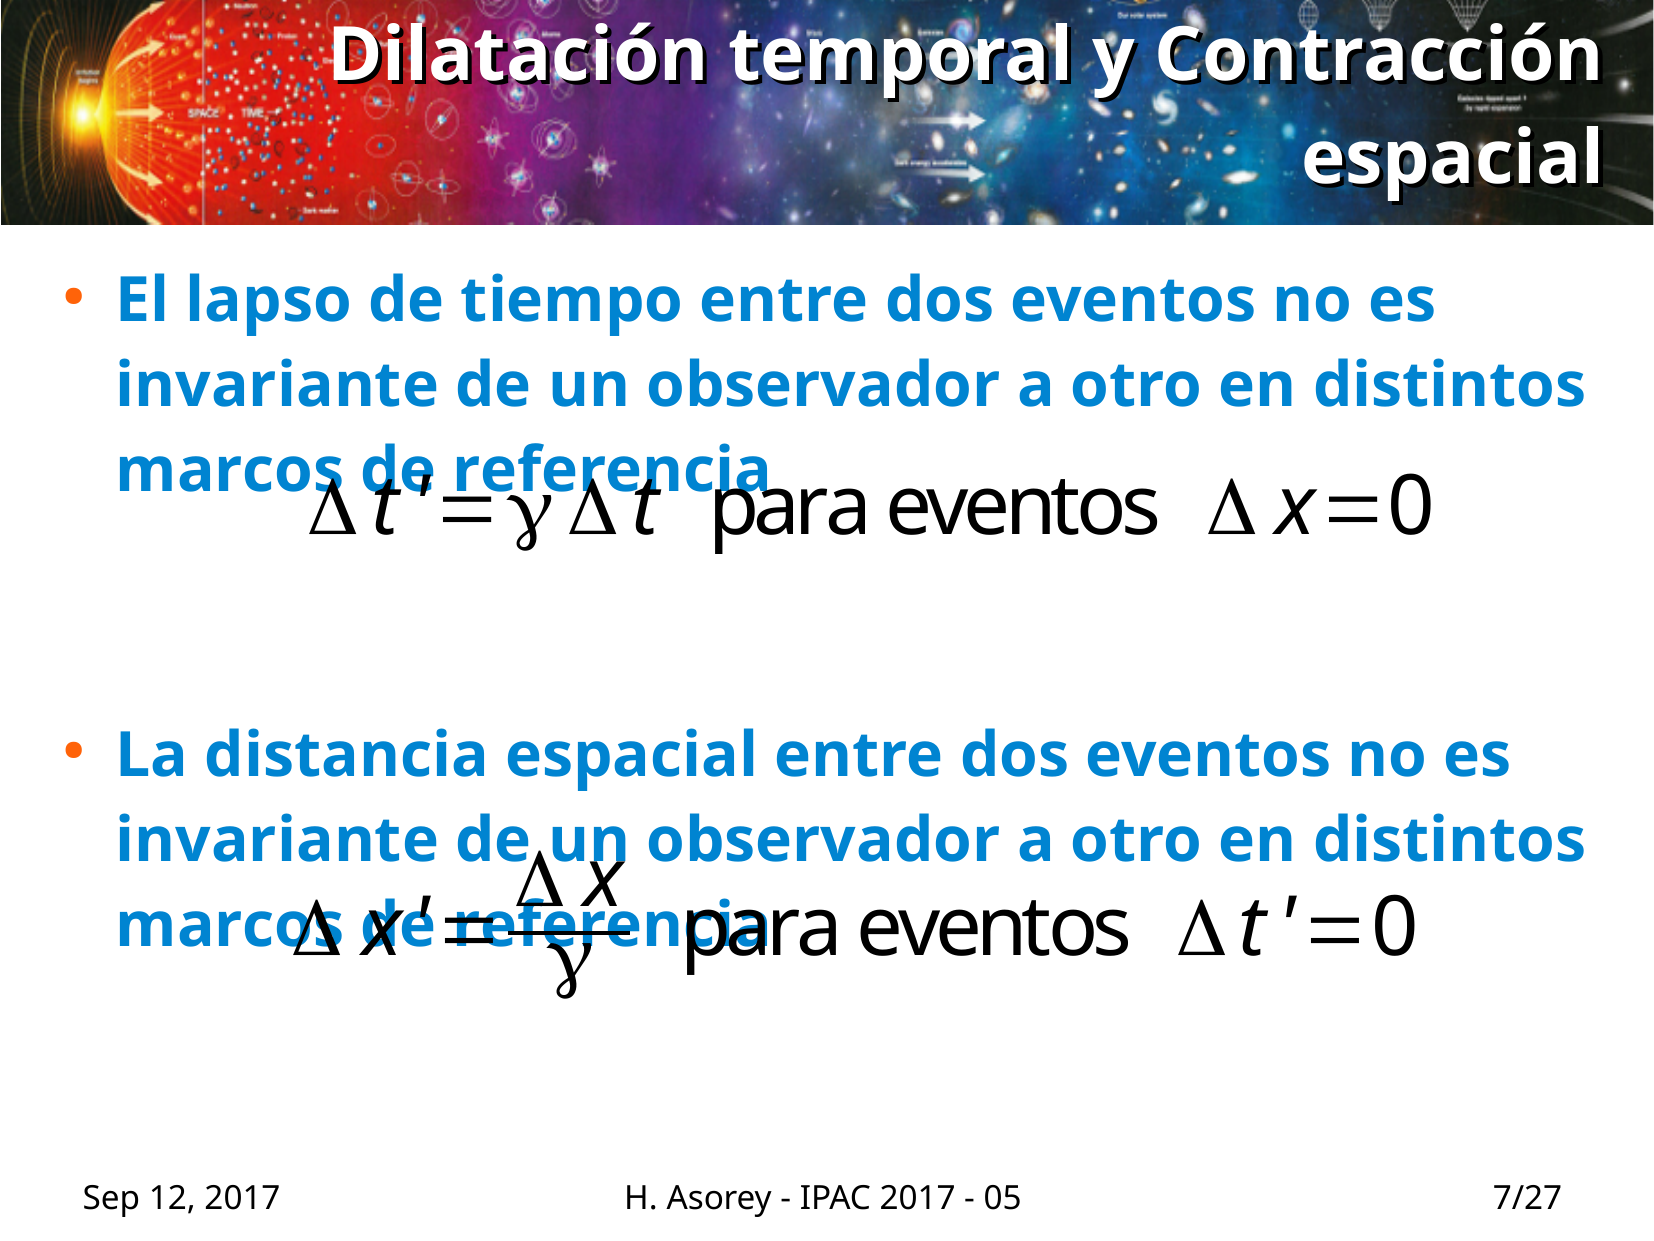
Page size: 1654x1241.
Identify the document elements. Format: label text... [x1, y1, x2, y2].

title Dilatación temporal y Contracción espacial [45, 15, 1606, 191]
picture [1, 0, 1654, 225]
chart [300, 453, 1454, 556]
chart [284, 825, 1436, 1003]
list El lapso de tiempo entre dos eventos no es invariante de un observador a otro en distintos marcos de referencia La distancia espacial entre dos eventos no es invariante de un observador a otro en distintos marcos de referencia [45, 255, 1654, 1156]
